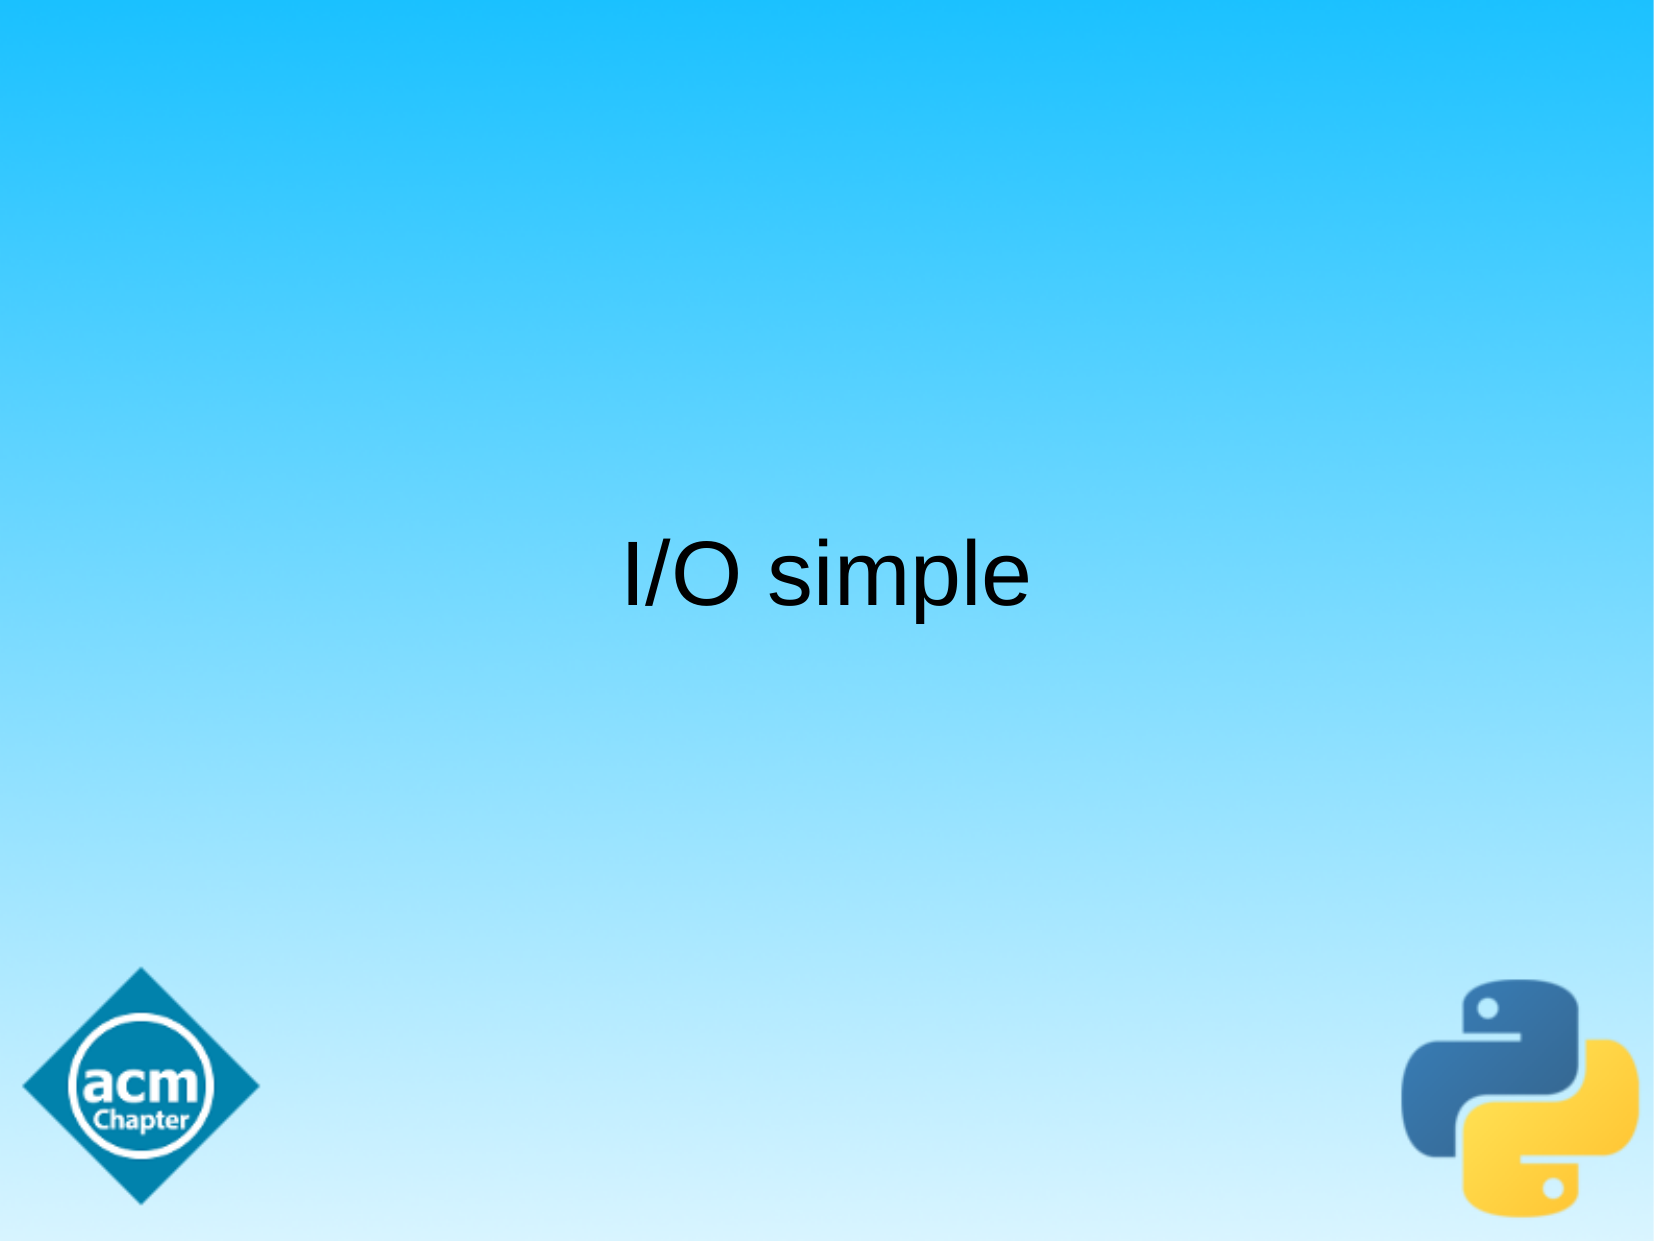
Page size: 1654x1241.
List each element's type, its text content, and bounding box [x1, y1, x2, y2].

picture [0, 0, 1654, 1241]
title I/O simple [82, 49, 1571, 1099]
